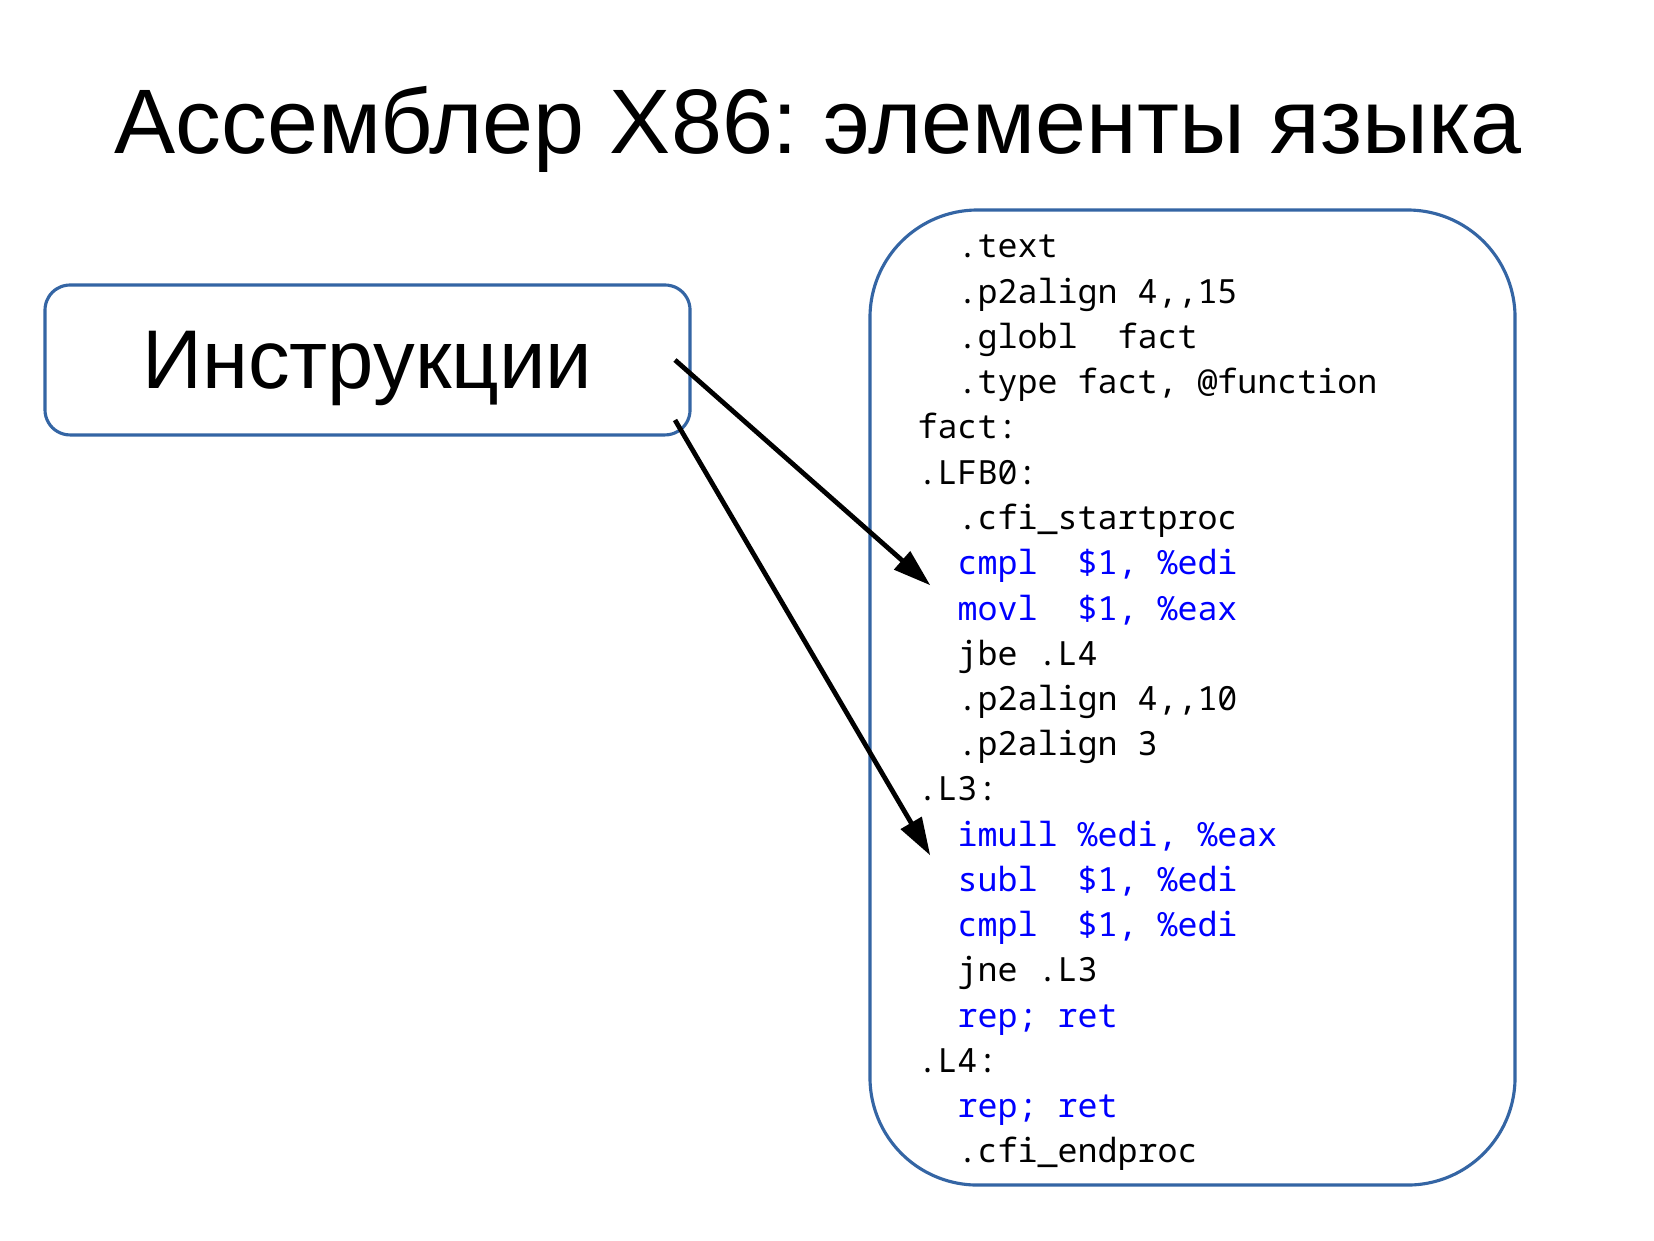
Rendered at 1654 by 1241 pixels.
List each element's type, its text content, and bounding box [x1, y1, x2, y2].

title Ассемблер X86: элементы языка [75, 17, 1564, 226]
text_box .text .p2align 4,,15 .globl fact .type fact, @function fact: .LFB0: .cfi_startproc cmpl $1, %edi movl $1, %eax jbe .L4 .p2align 4,,10 .p2align 3 .L3: imull %edi, %eax subl $1, %edi cmpl $1, %edi jne .L3 rep; ret .L4: rep; ret .cfi_endproc [870, 210, 1516, 1186]
text_box Инструкции [45, 285, 691, 435]
